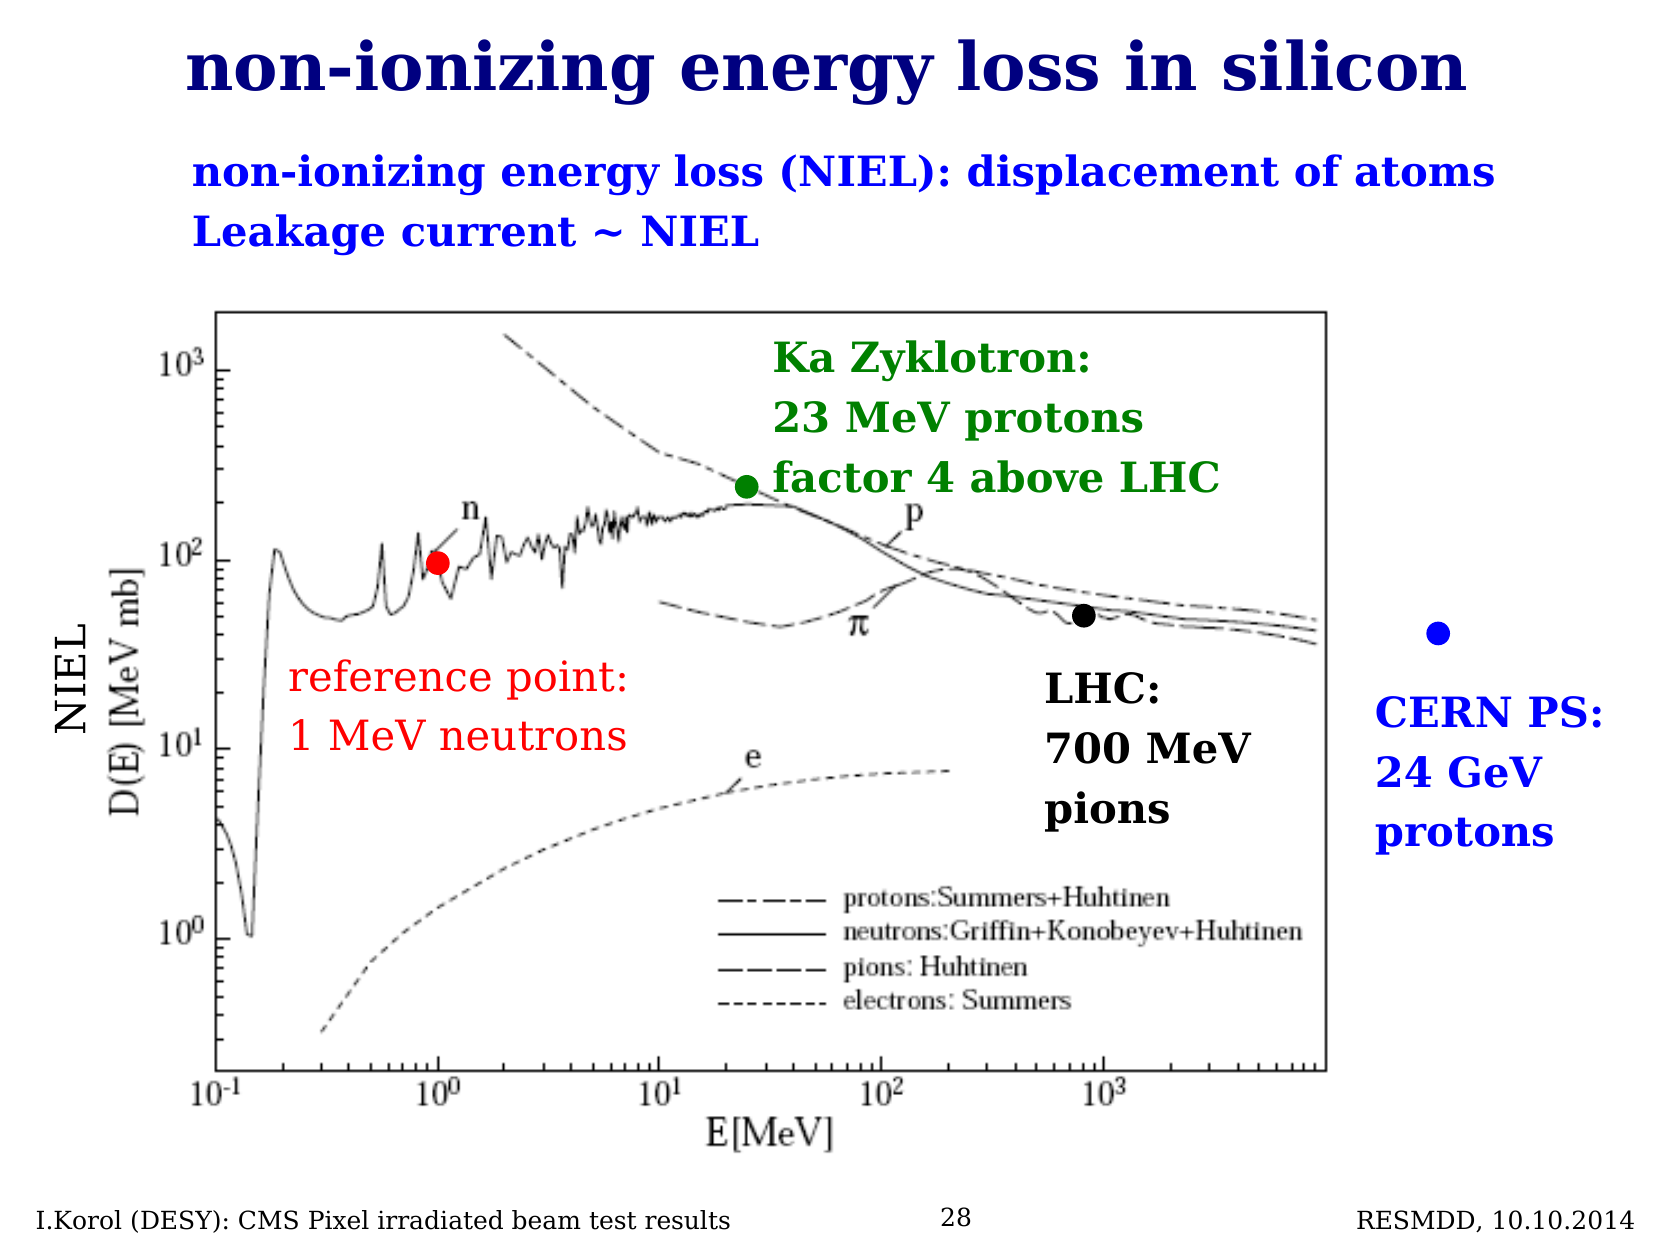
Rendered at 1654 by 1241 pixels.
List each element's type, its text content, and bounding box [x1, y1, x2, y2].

text_box NIEL [36, 623, 85, 736]
text_box [1072, 603, 1096, 628]
text_box non-ionizing energy loss (NIEL): displacement of atoms Leakage current ~ NIEL [191, 136, 1497, 246]
text_box Ka Zyklotron: 23 MeV protons factor 4 above LHC [772, 322, 1222, 492]
text_box CERN PS: 24 GeV protons [1374, 677, 1605, 847]
text_box [734, 474, 759, 499]
text_box LHC: 700 MeV pions [1044, 653, 1251, 823]
title non-ionizing energy loss in silicon [121, 27, 1534, 107]
text_box reference point: 1 MeV neutrons [288, 641, 630, 750]
text_box [426, 551, 450, 575]
text_box [1426, 621, 1451, 646]
picture [49, 267, 1375, 1189]
